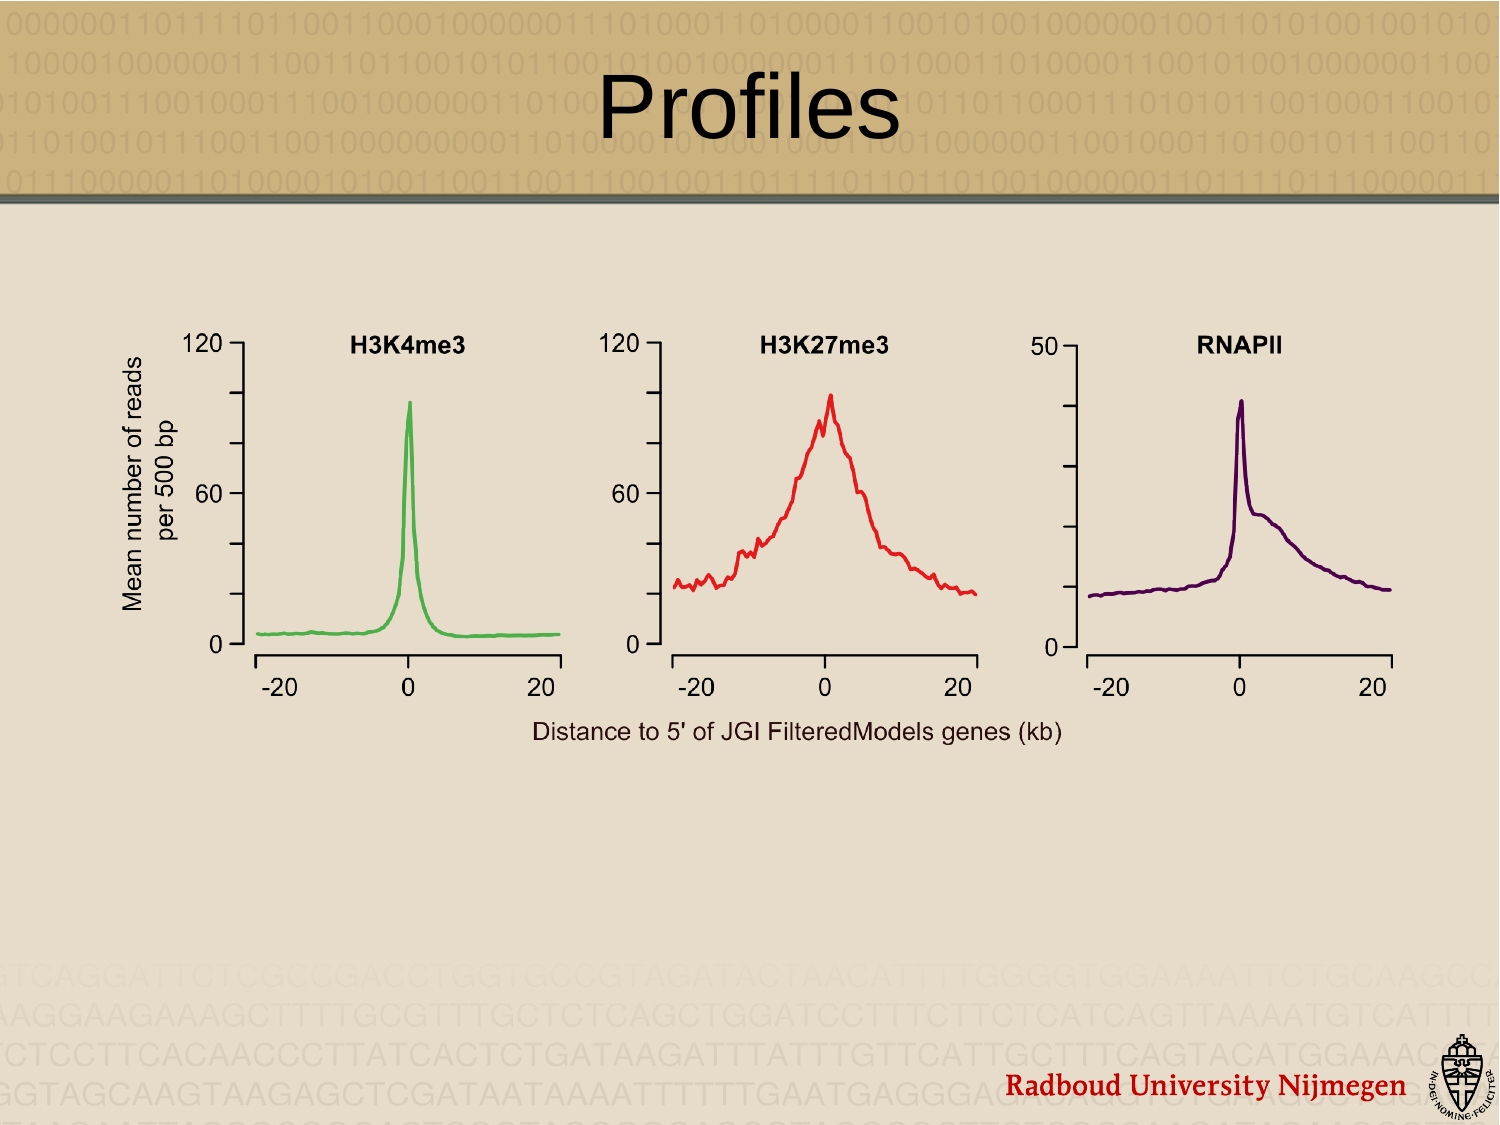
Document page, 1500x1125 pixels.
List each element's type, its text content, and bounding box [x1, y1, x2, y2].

picture [0, 1, 1500, 1125]
title Profiles [75, 7, 1425, 196]
